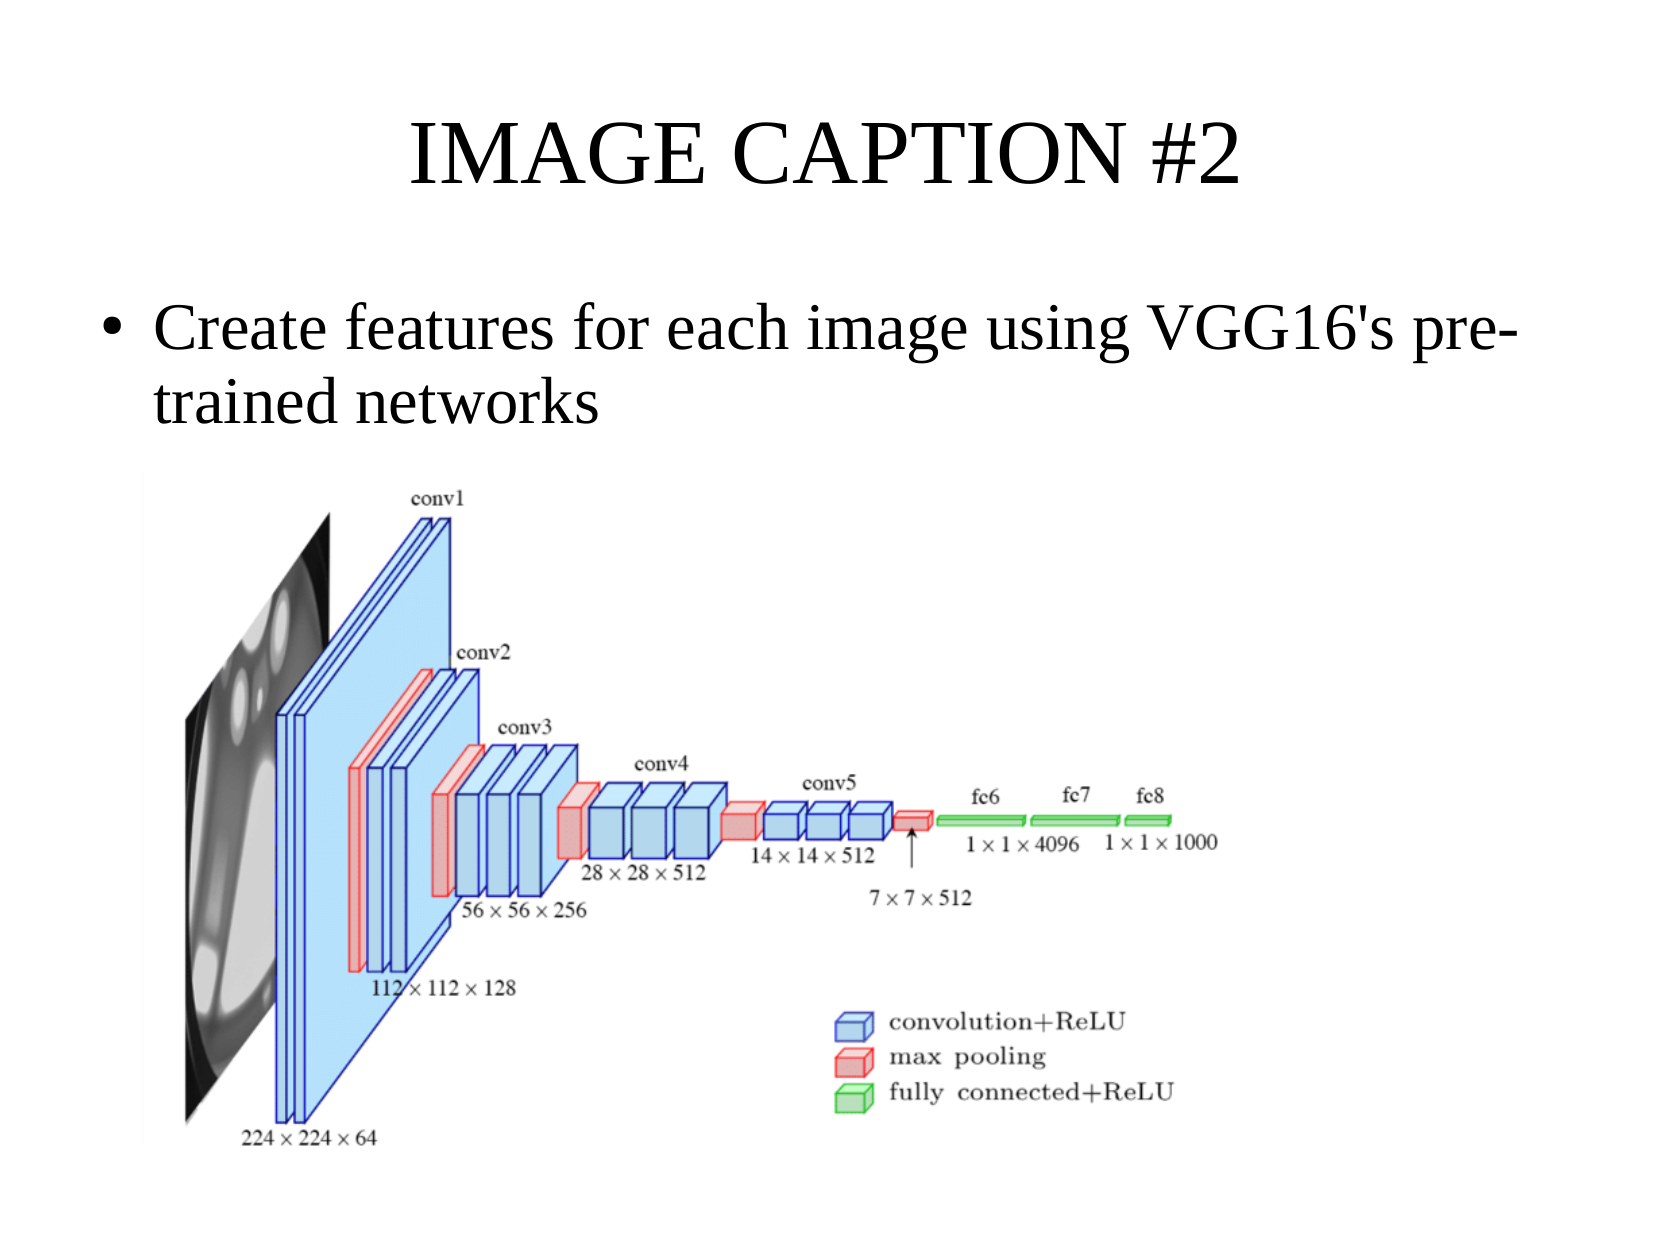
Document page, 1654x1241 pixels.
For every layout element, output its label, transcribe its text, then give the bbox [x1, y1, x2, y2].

list Create features for each image using VGG16's pre-trained networks [82, 290, 1571, 1010]
picture [141, 472, 1288, 1201]
title IMAGE CAPTION #2 [82, 49, 1571, 257]
